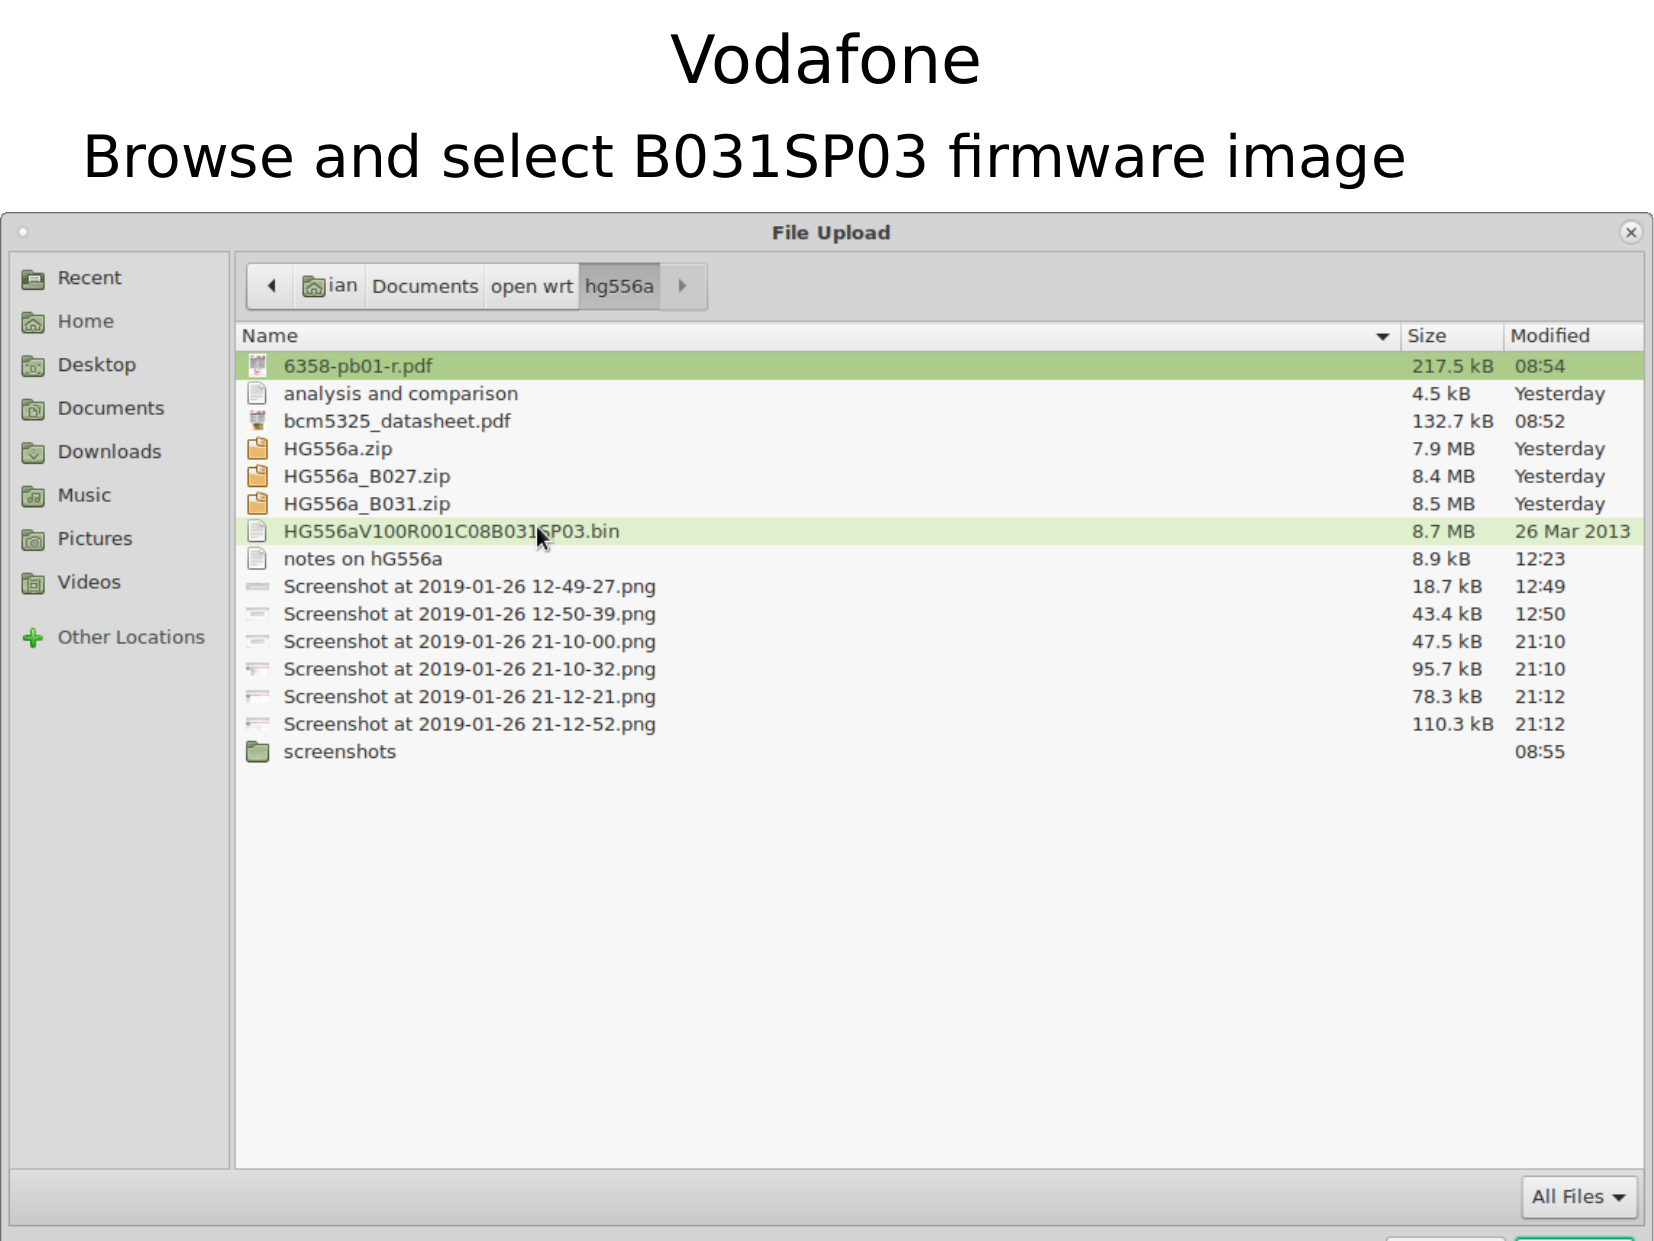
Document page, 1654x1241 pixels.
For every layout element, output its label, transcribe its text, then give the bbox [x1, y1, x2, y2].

subtitle Browse and select B031SP03 firmware image [82, 113, 1571, 201]
picture [0, 212, 1654, 1241]
title Vodafone [82, 21, 1571, 100]
